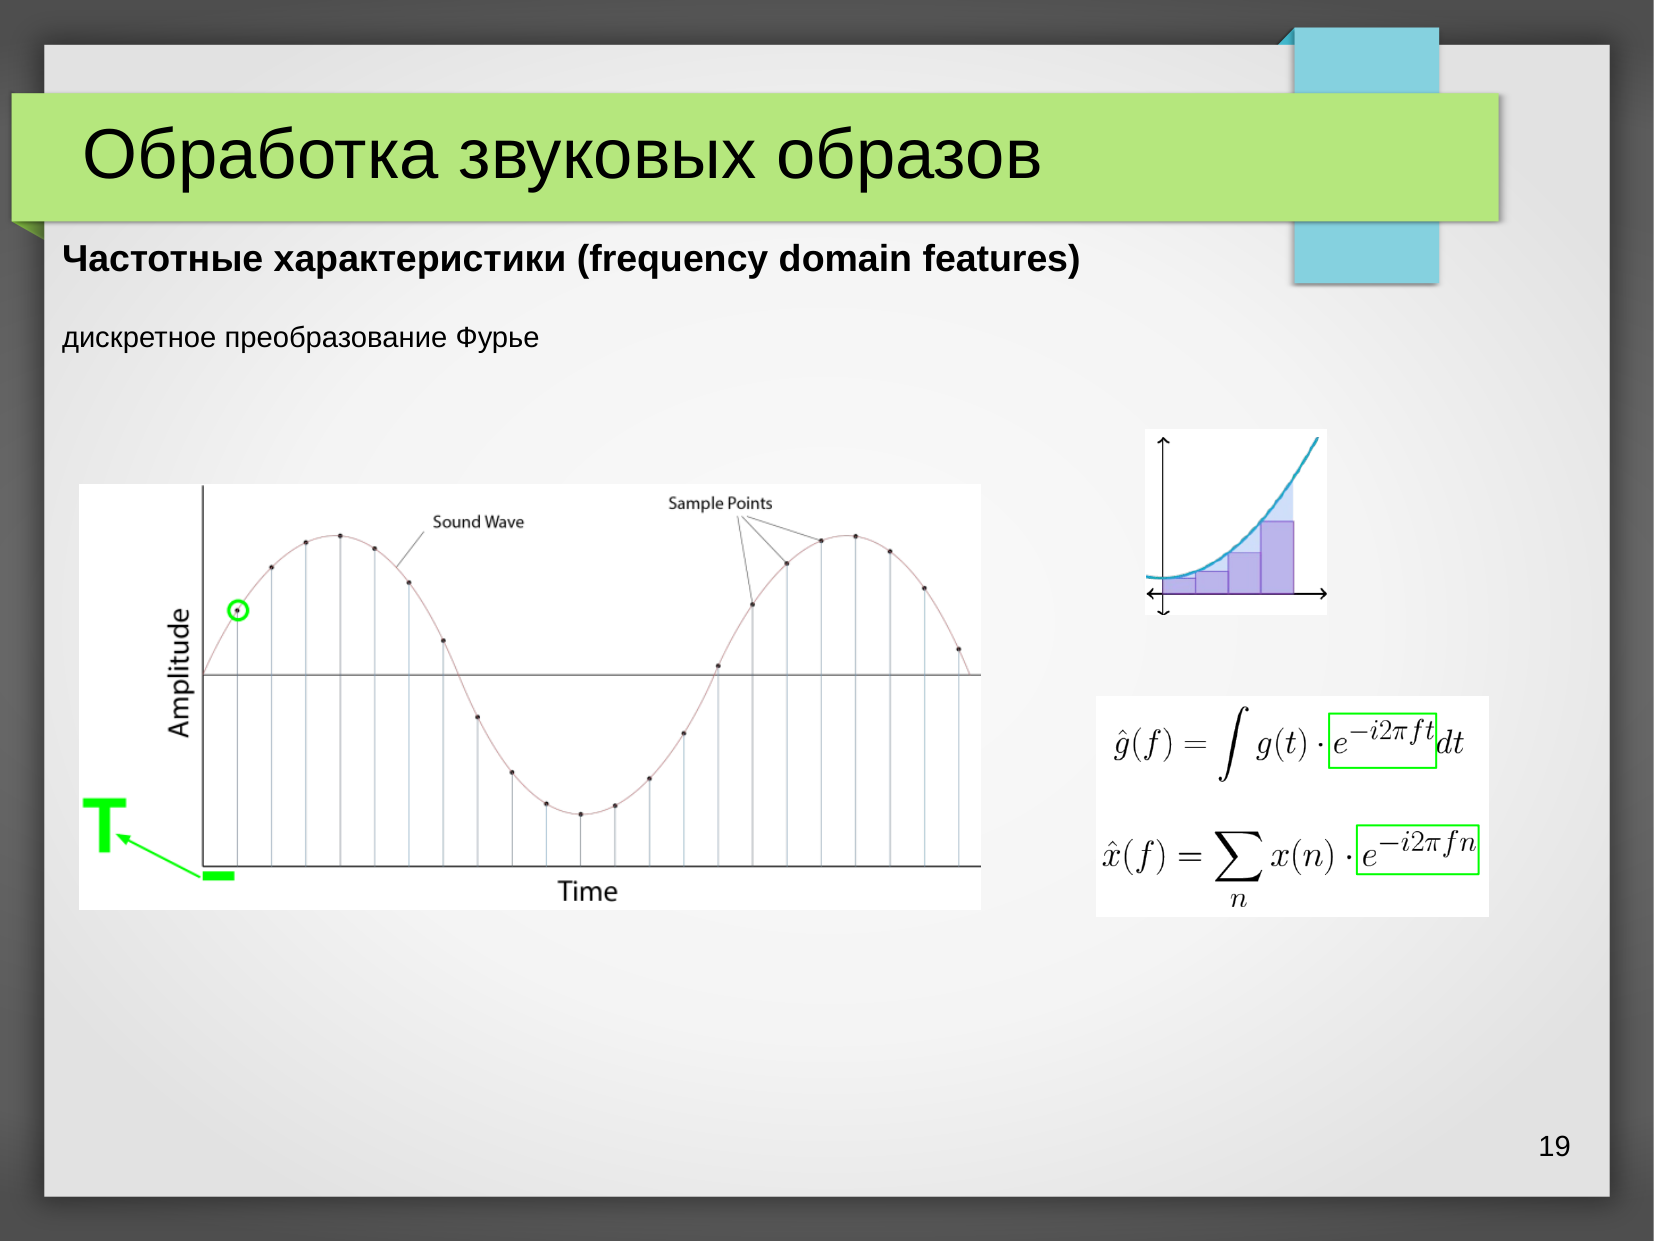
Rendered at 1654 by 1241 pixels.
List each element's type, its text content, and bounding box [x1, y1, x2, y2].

picture [0, 0, 1654, 1241]
title Обработка звуковых образов [82, 114, 1406, 194]
text_box Частотные характеристики (frequency domain features) дискретное преобразование Фурье [62, 237, 1512, 367]
